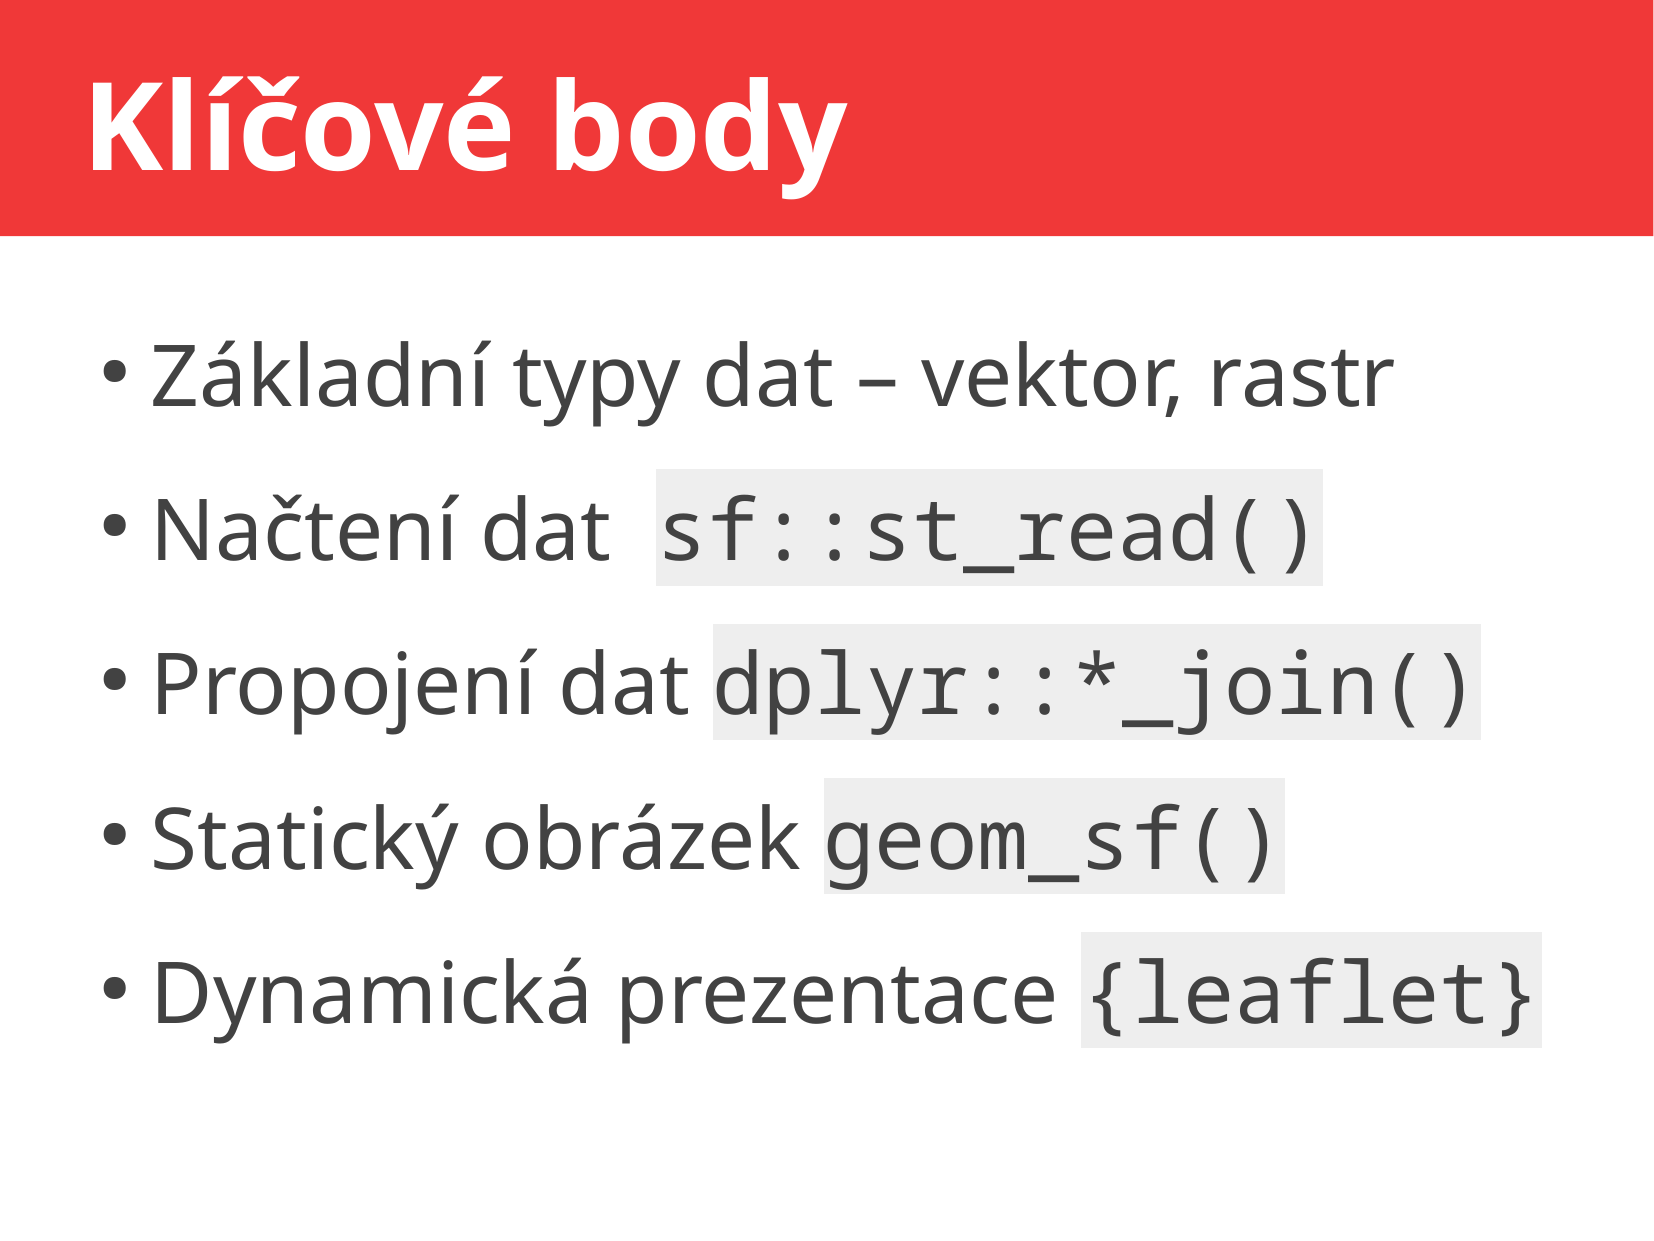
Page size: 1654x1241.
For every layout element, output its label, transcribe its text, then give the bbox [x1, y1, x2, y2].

title Klíčové body [82, 19, 1571, 227]
list Základní typy dat – vektor, rastr Načtení dat sf::st_read() Propojení dat dplyr::*_join() Statický obrázek geom_sf() Dynamická prezentace {leaflet} [82, 314, 1563, 1080]
